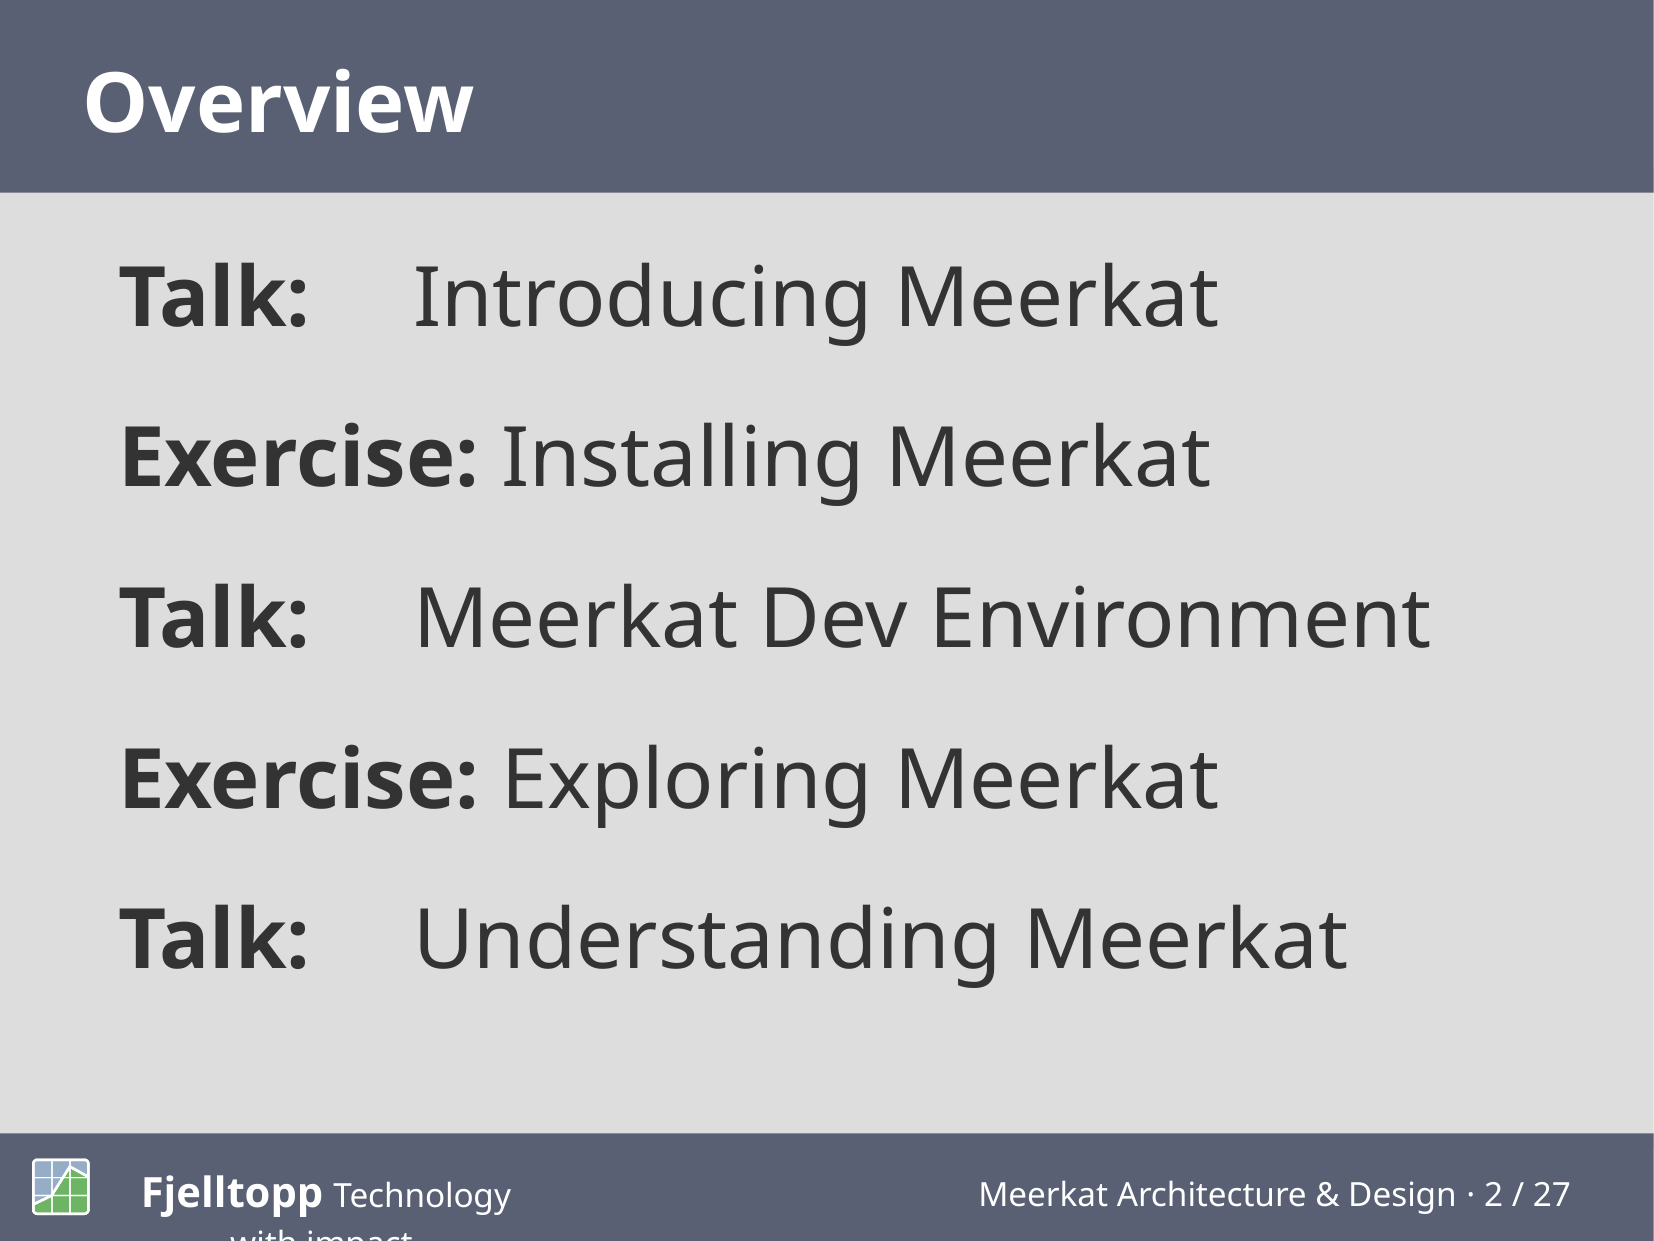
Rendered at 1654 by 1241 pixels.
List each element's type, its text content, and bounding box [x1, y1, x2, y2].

title Overview [82, 47, 1264, 152]
subtitle Talk: Introducing Meerkat Exercise: Installing Meerkat Talk: Meerkat Dev Environment Exercise: Exploring Meerkat Talk: Understanding Meerkat [82, 237, 1571, 1099]
